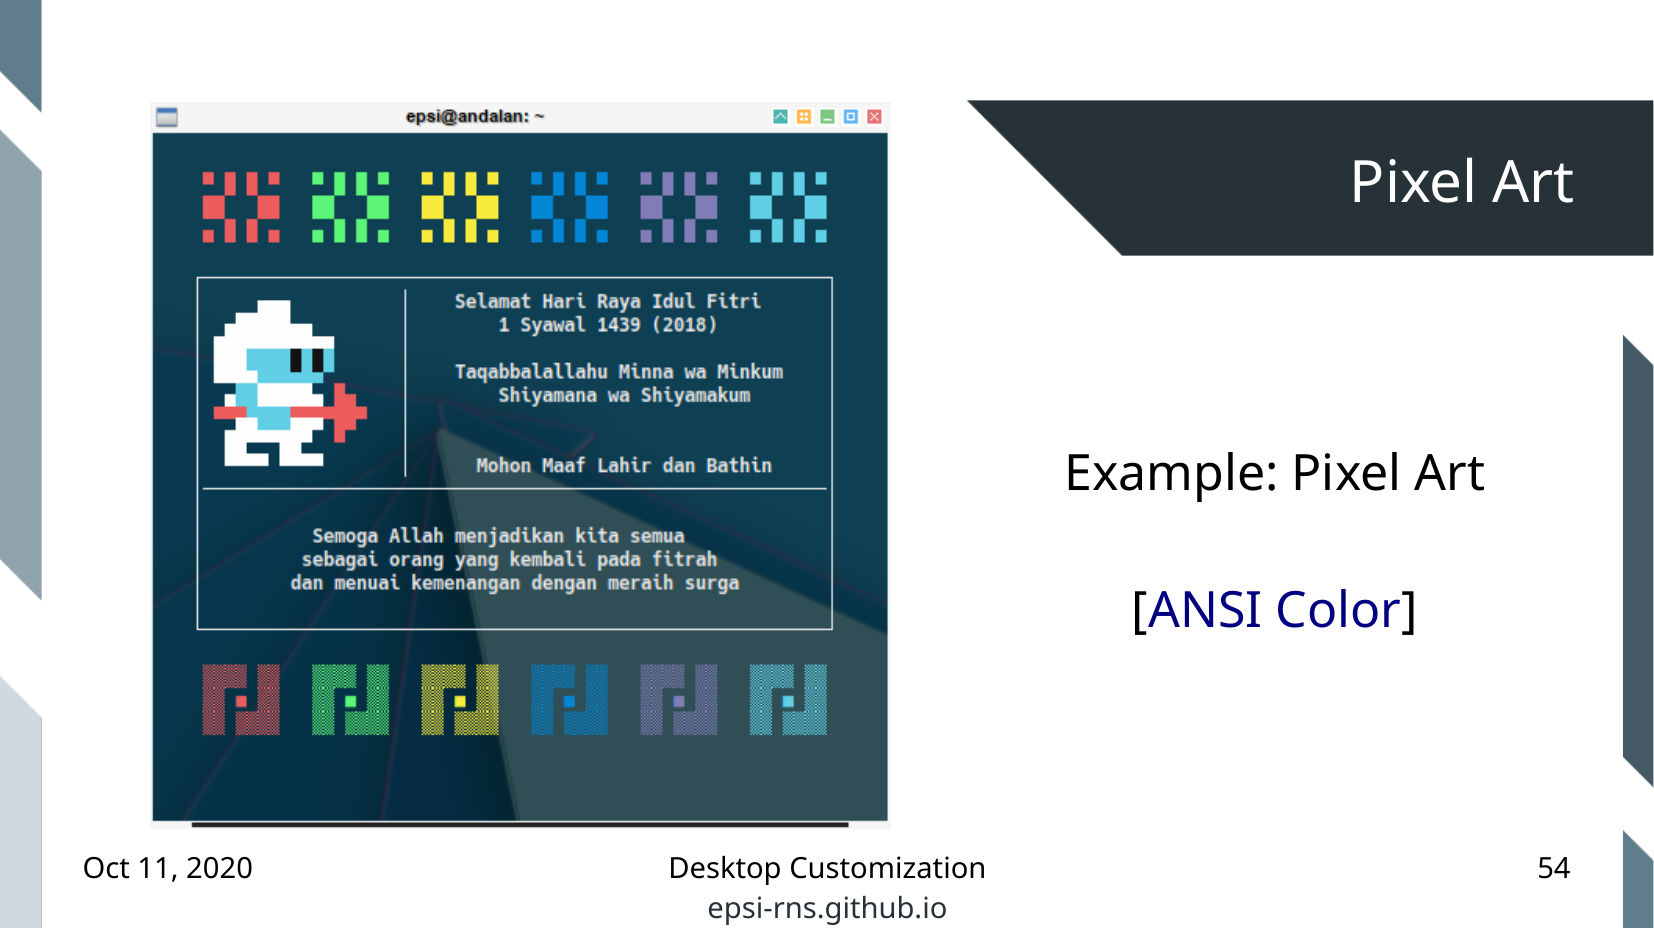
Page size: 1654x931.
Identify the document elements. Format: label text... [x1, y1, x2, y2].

title Pixel Art [1050, 105, 1576, 256]
picture [0, 0, 1654, 928]
subtitle Example: Pixel Art [ANSI Color] [975, 270, 1576, 810]
